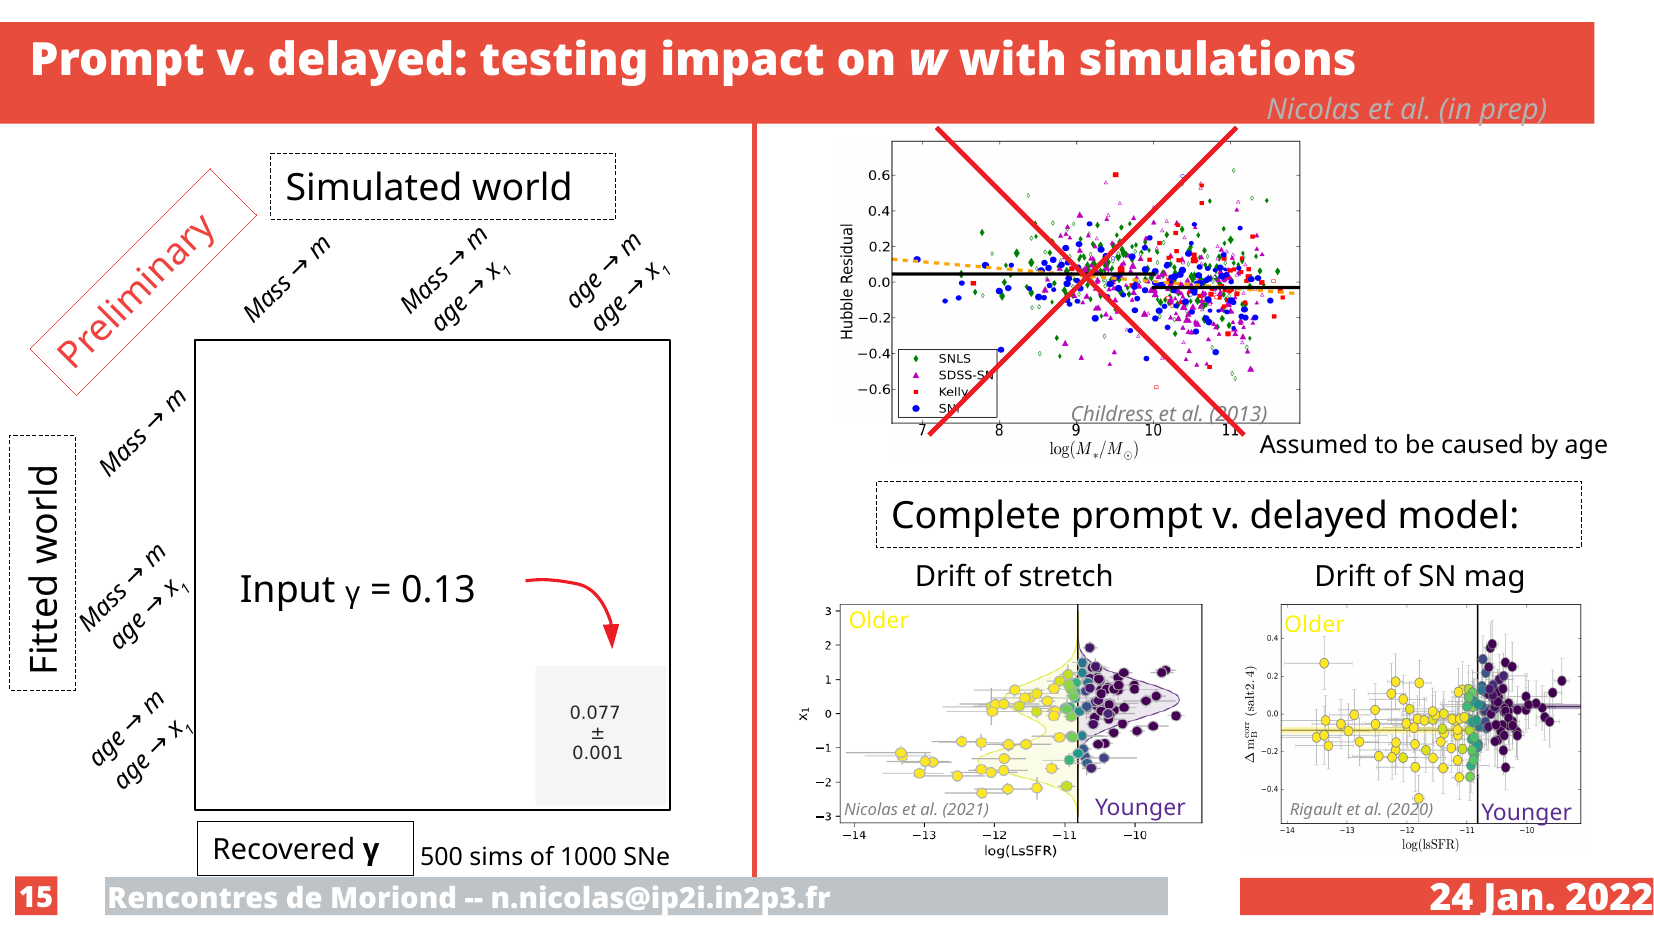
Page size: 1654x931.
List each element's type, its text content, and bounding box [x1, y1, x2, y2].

text_box Fitted world [9, 435, 68, 691]
picture [954, 140, 1219, 273]
text_box Drift of SN mag [1299, 547, 1570, 597]
text_box Childress et al. (2013) [1206, 392, 1316, 431]
text_box Simulated world [270, 153, 616, 212]
text_box age → m age → x1 [535, 201, 692, 339]
title Prompt v. delayed: testing impact on w with simulations [29, 21, 1516, 89]
picture [1091, 140, 1302, 392]
text_box Childress et al. (2013) [1055, 392, 1236, 432]
picture [1245, 600, 1585, 852]
text_box Assumed to be caused by age [1245, 419, 1654, 464]
text_box Younger [1466, 788, 1608, 836]
text_box Mass → m [69, 359, 194, 502]
text_box Input γ = 0.13 [225, 555, 541, 614]
text_box Older [1269, 600, 1410, 660]
text_box Mass → m [213, 205, 356, 339]
text_box Nicolas et al. (in prep) [1251, 81, 1606, 131]
text_box 500 sims of 1000 SNe [405, 831, 721, 877]
text_box age → m age → x1 [58, 659, 194, 817]
text_box Preliminary [30, 168, 252, 391]
text_box Recovered γ [197, 821, 414, 876]
text_box Nicolas et al. (2021) [829, 790, 1036, 826]
text_box Mass → m age → x1 [369, 195, 541, 339]
text_box Older [833, 596, 931, 639]
picture [837, 140, 1245, 463]
text_box Complete prompt v. delayed model: [876, 481, 1582, 540]
text_box Rigault et al. (2020) [1275, 790, 1481, 826]
text_box Mass → m age → x1 [48, 513, 194, 681]
text_box [194, 339, 671, 810]
picture [788, 596, 1211, 867]
text_box Drift of stretch [900, 547, 1147, 596]
text_box Younger [1080, 783, 1203, 826]
